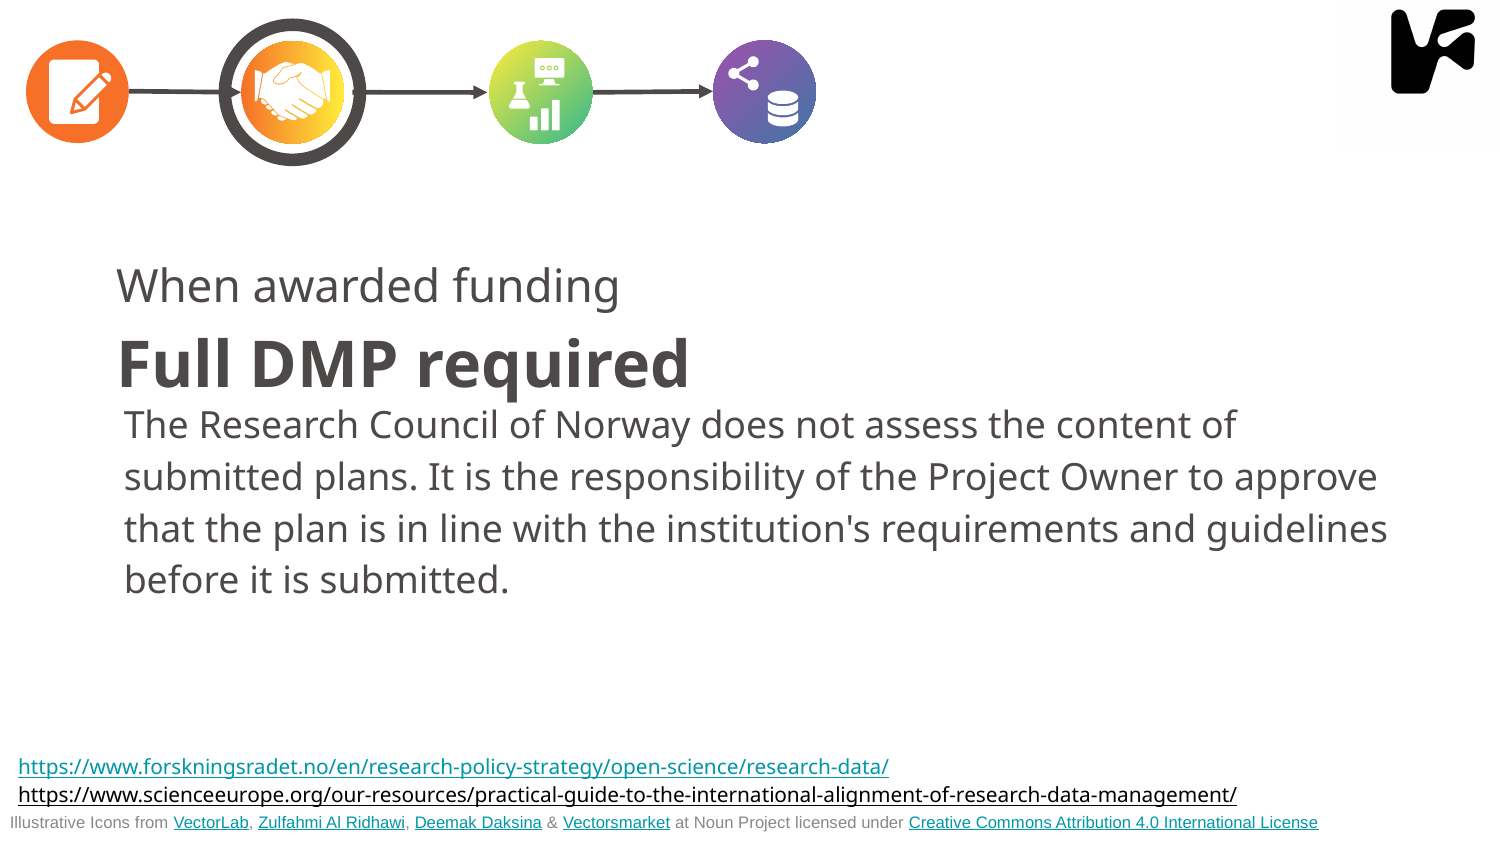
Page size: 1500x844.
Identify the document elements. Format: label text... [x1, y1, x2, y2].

picture [1338, 0, 1500, 147]
text_box [713, 40, 816, 144]
text_box The Research Council of Norway does not assess the content of submitted plans. It is the responsibility of the Project Owner to approve that the plan is in line with the institution's requirements and guidelines before it is submitted. [108, 379, 1406, 617]
text_box When awarded funding Full DMP required [26, 233, 1500, 462]
text_box https://www.forskningsradet.no/en/research-policy-strategy/open-science/research-data/ https://www.scienceeurope.org/our-resources/practical-guide-to-the-international-alignment-of-research-data-management/ [3, 738, 1480, 844]
text_box [489, 40, 593, 144]
text_box [26, 40, 129, 144]
text_box [241, 40, 344, 144]
